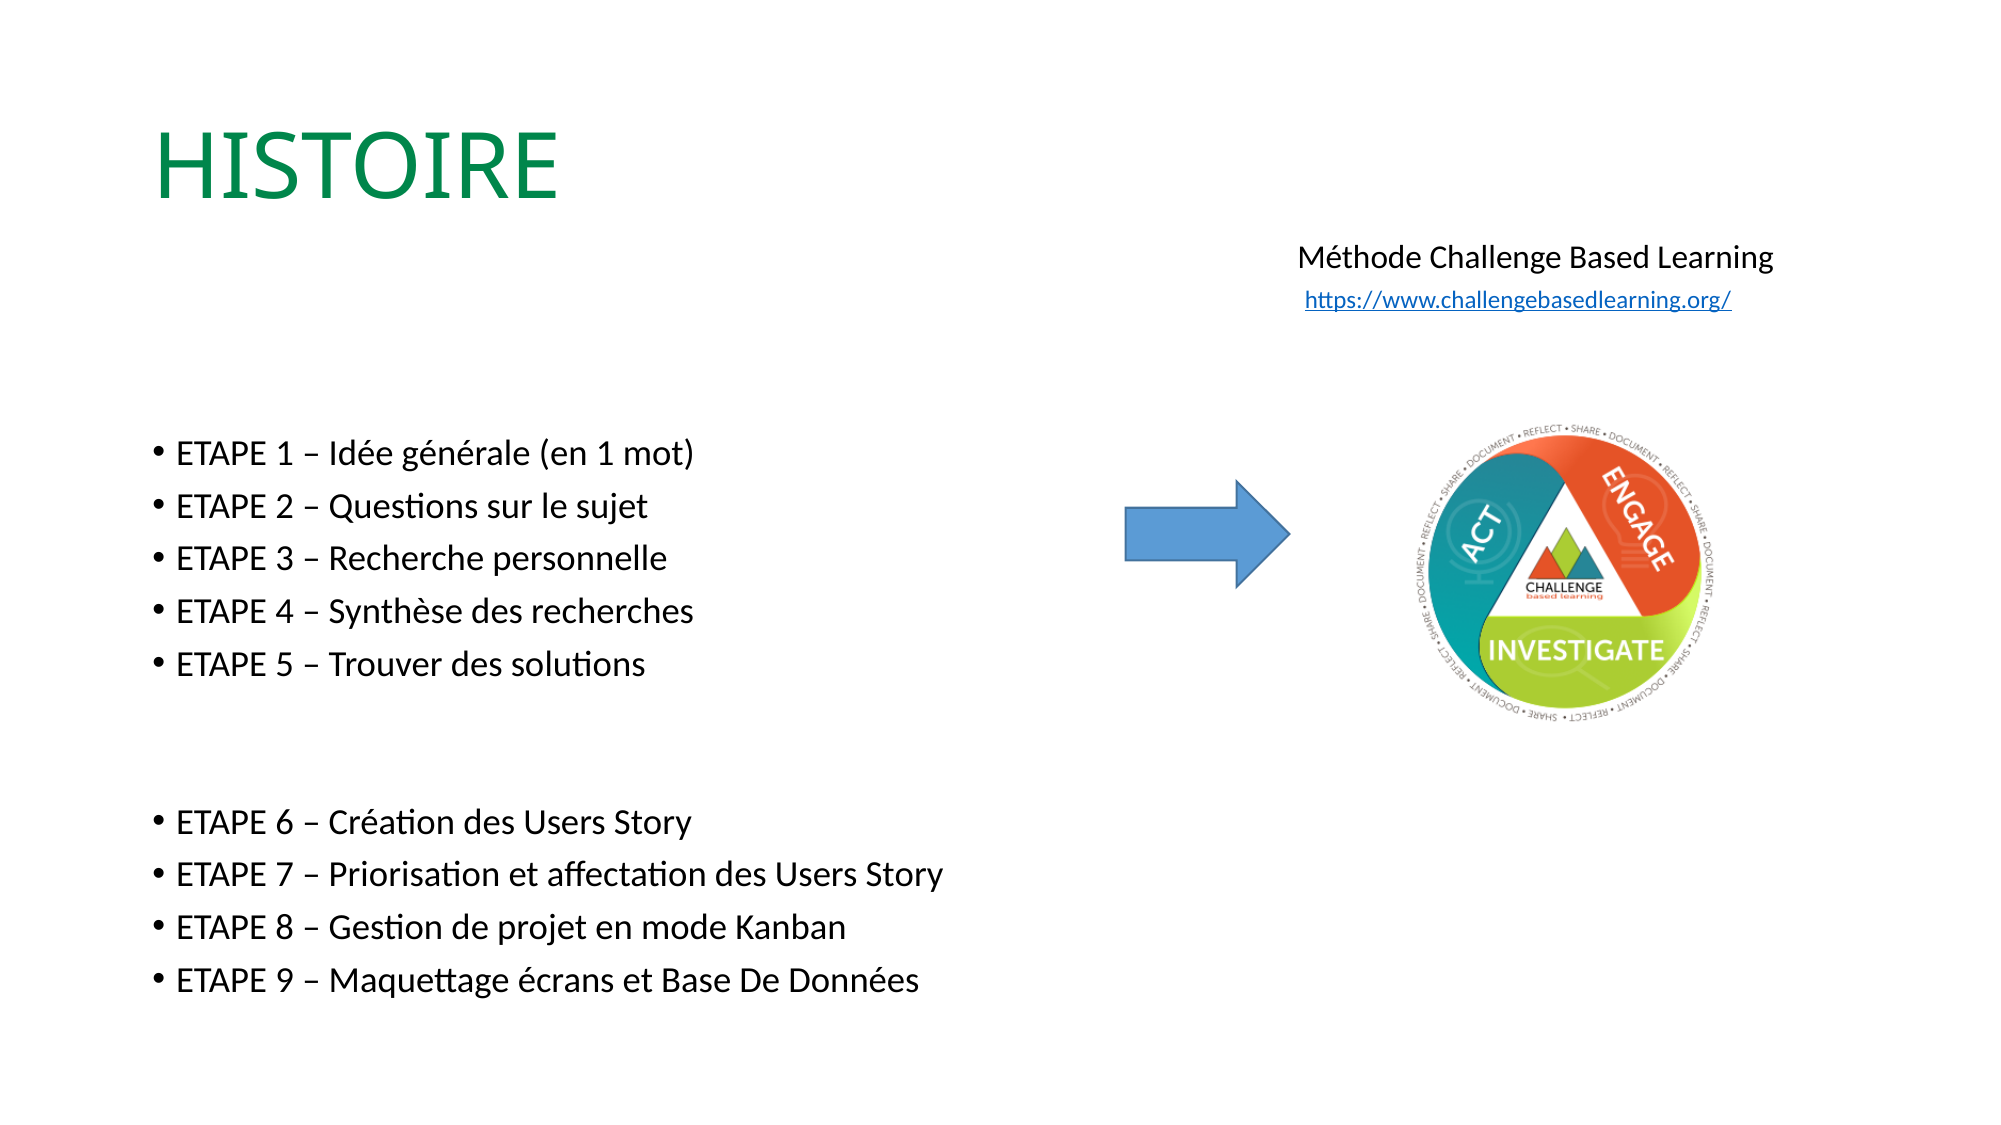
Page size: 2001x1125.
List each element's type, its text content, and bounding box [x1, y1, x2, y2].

picture [1405, 413, 1725, 733]
text_box Méthode Challenge Based Learning https://www.challengebasedlearning.org/ [1207, 227, 1808, 323]
text_box [1125, 481, 1290, 587]
list ETAPE 1 – Idée générale (en 1 mot) ETAPE 2 – Questions sur le sujet ETAPE 3 – Recherche personnelle ETAPE 4 – Synthèse des recherches ETAPE 5 – Trouver des solutions ETAPE 6 – Création des Users Story ETAPE 7 – Priorisation et affectation des Users Story ETAPE 8 – Gestion de projet en mode Kanban ETAPE 9 – Maquettage écrans et Base De Données [137, 299, 1863, 1014]
title HISTOIRE [137, 59, 1863, 278]
